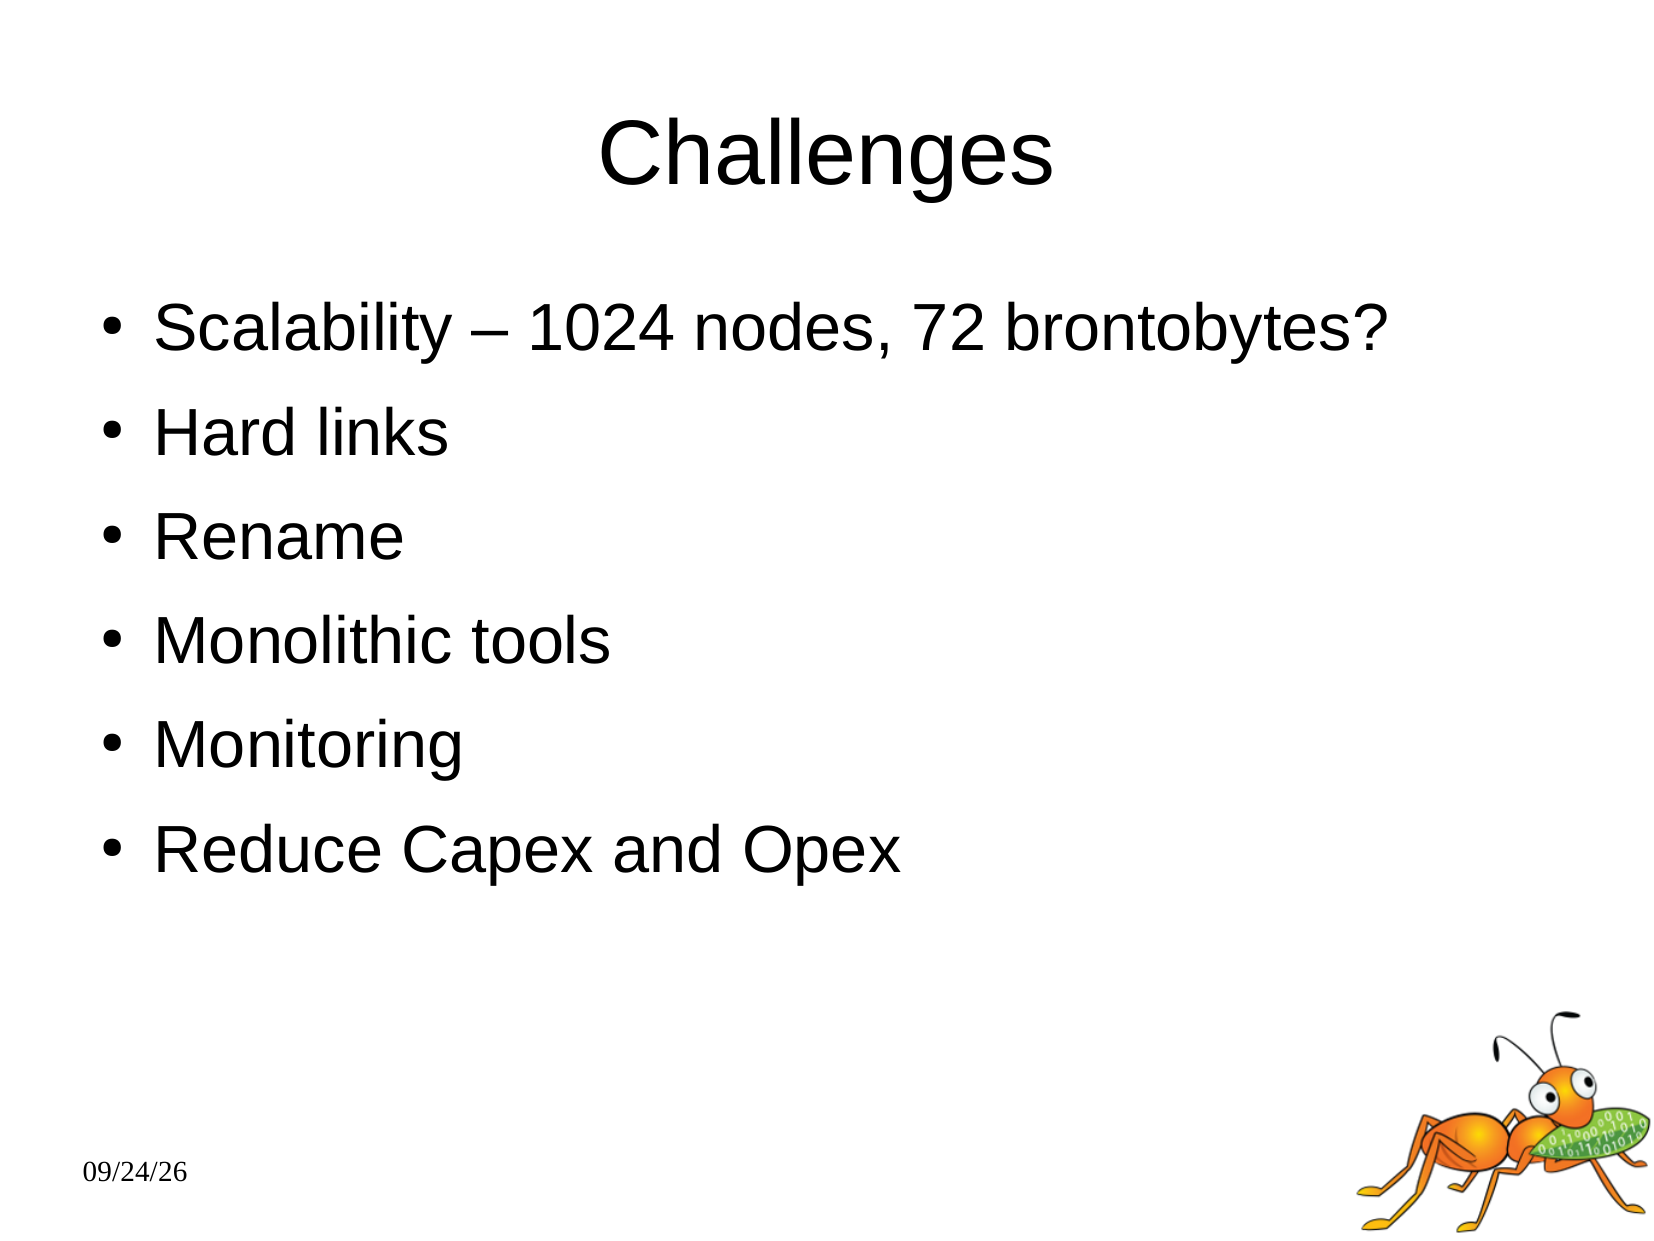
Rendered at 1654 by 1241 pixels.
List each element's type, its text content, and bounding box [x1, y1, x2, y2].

list Scalability – 1024 nodes, 72 brontobytes? Hard links Rename Monolithic tools Monitoring Reduce Capex and Opex [82, 290, 1571, 1010]
picture [1353, 1009, 1654, 1235]
title Challenges [82, 49, 1571, 257]
